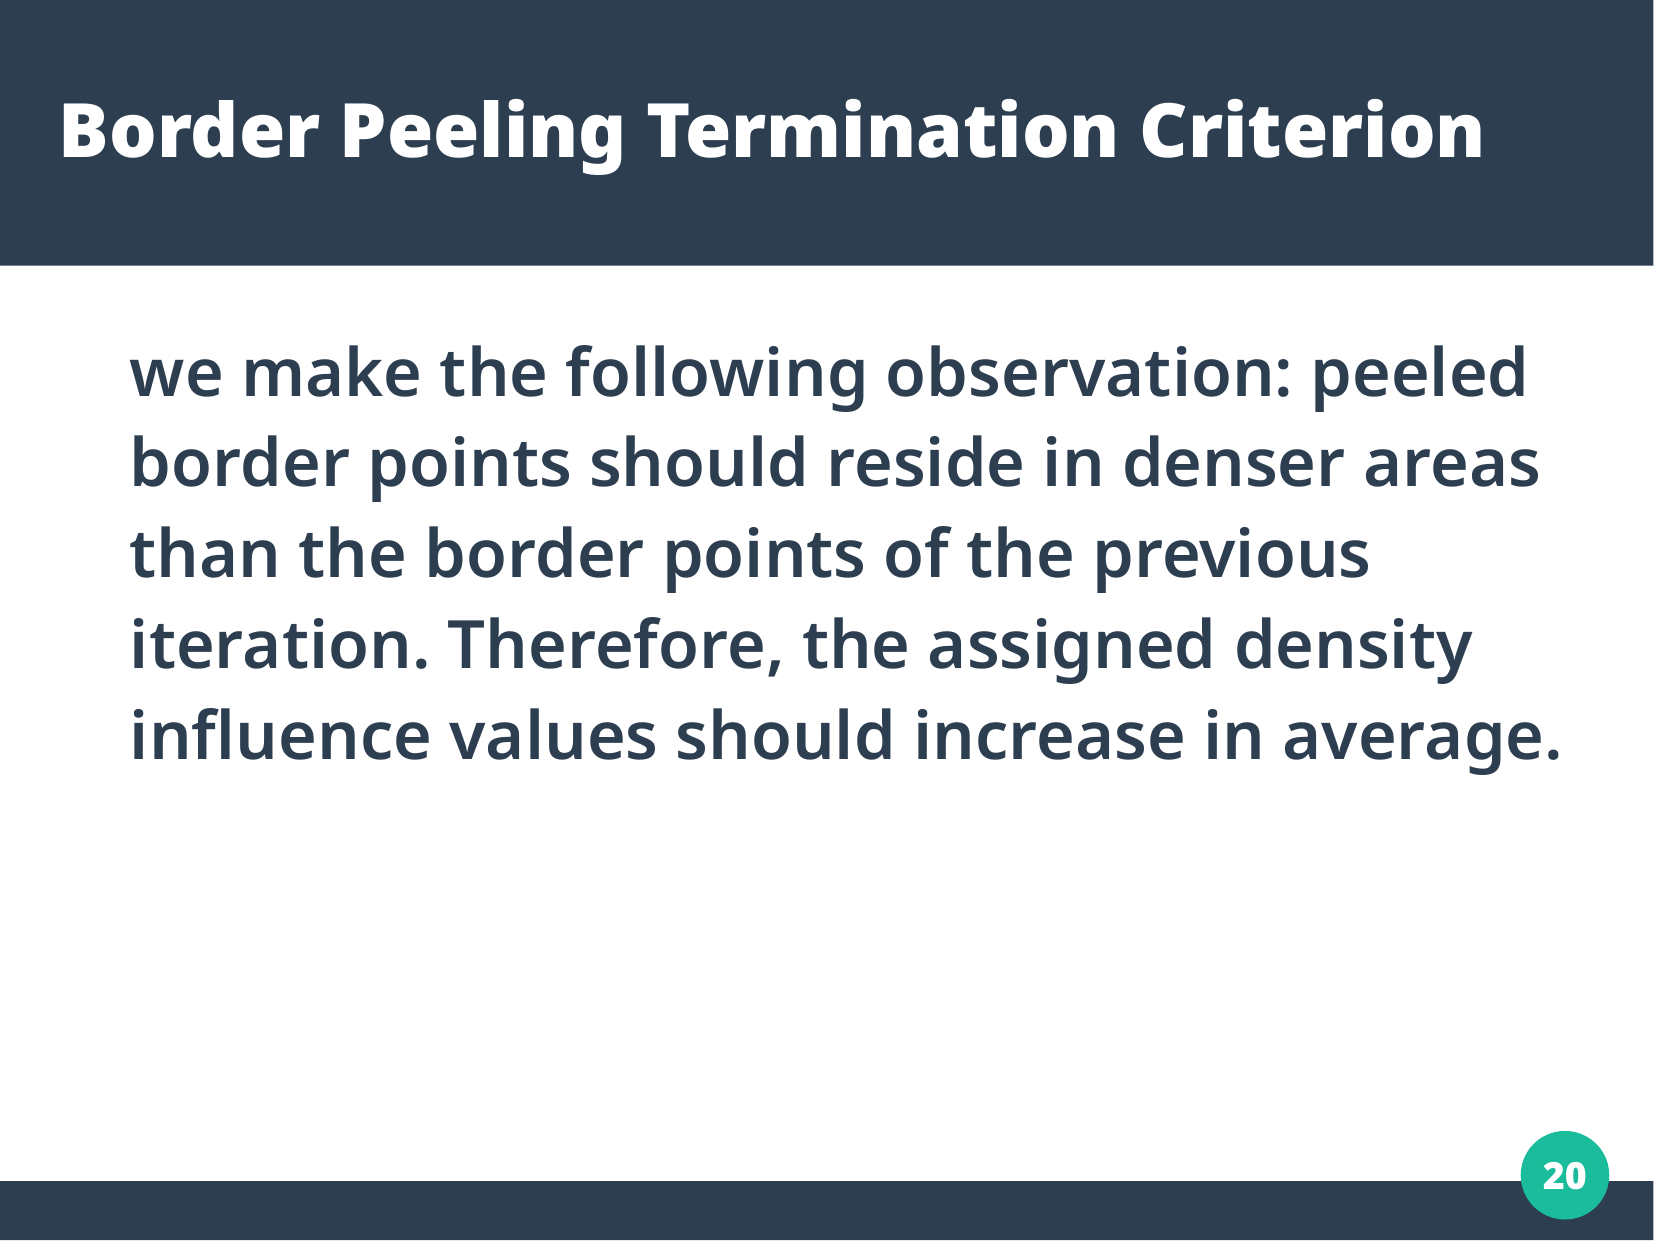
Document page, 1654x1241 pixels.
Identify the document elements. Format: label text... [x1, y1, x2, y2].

list we make the following observation: peeled border points should reside in denser areas than the border points of the previous iteration. Therefore, the assigned density influence values should increase in average. [59, 324, 1595, 1152]
title Border Peeling Termination Criterion [59, 49, 1595, 207]
